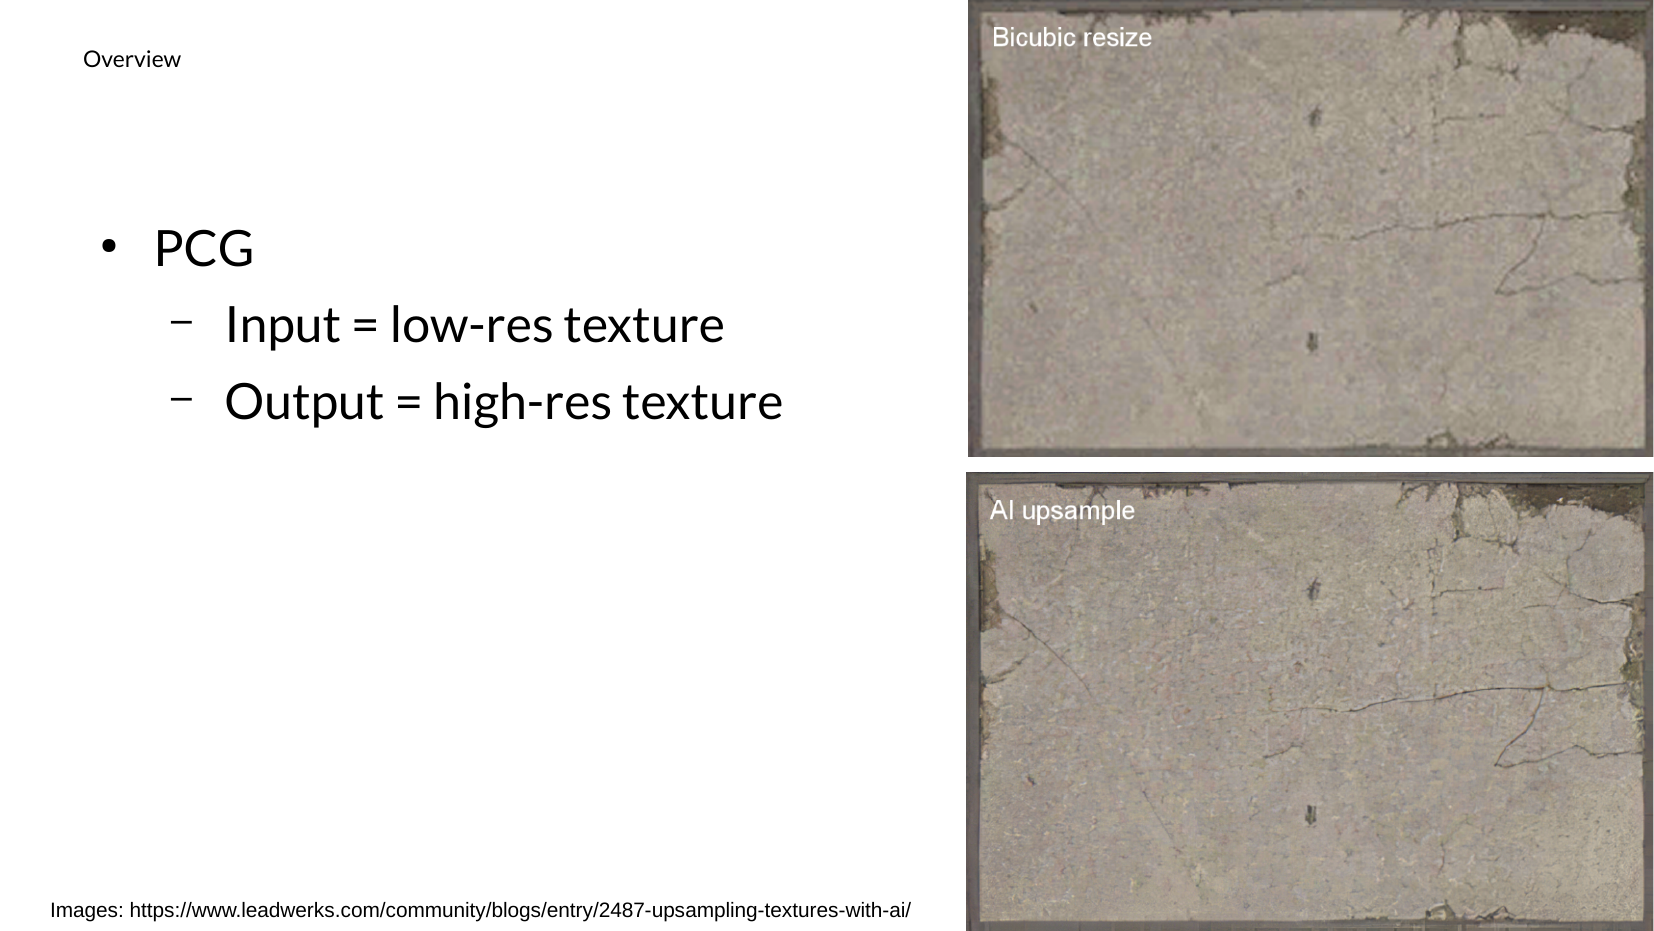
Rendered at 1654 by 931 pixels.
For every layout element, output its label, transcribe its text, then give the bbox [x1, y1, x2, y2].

list PCG Input = low-res texture Output = high-res texture [82, 217, 1571, 839]
title Overview [83, 0, 968, 119]
picture [968, 0, 1654, 457]
text_box Images: https://www.leadwerks.com/community/blogs/entry/2487-upsampling-textures-with-ai/ [35, 890, 1476, 931]
picture [966, 472, 1654, 931]
